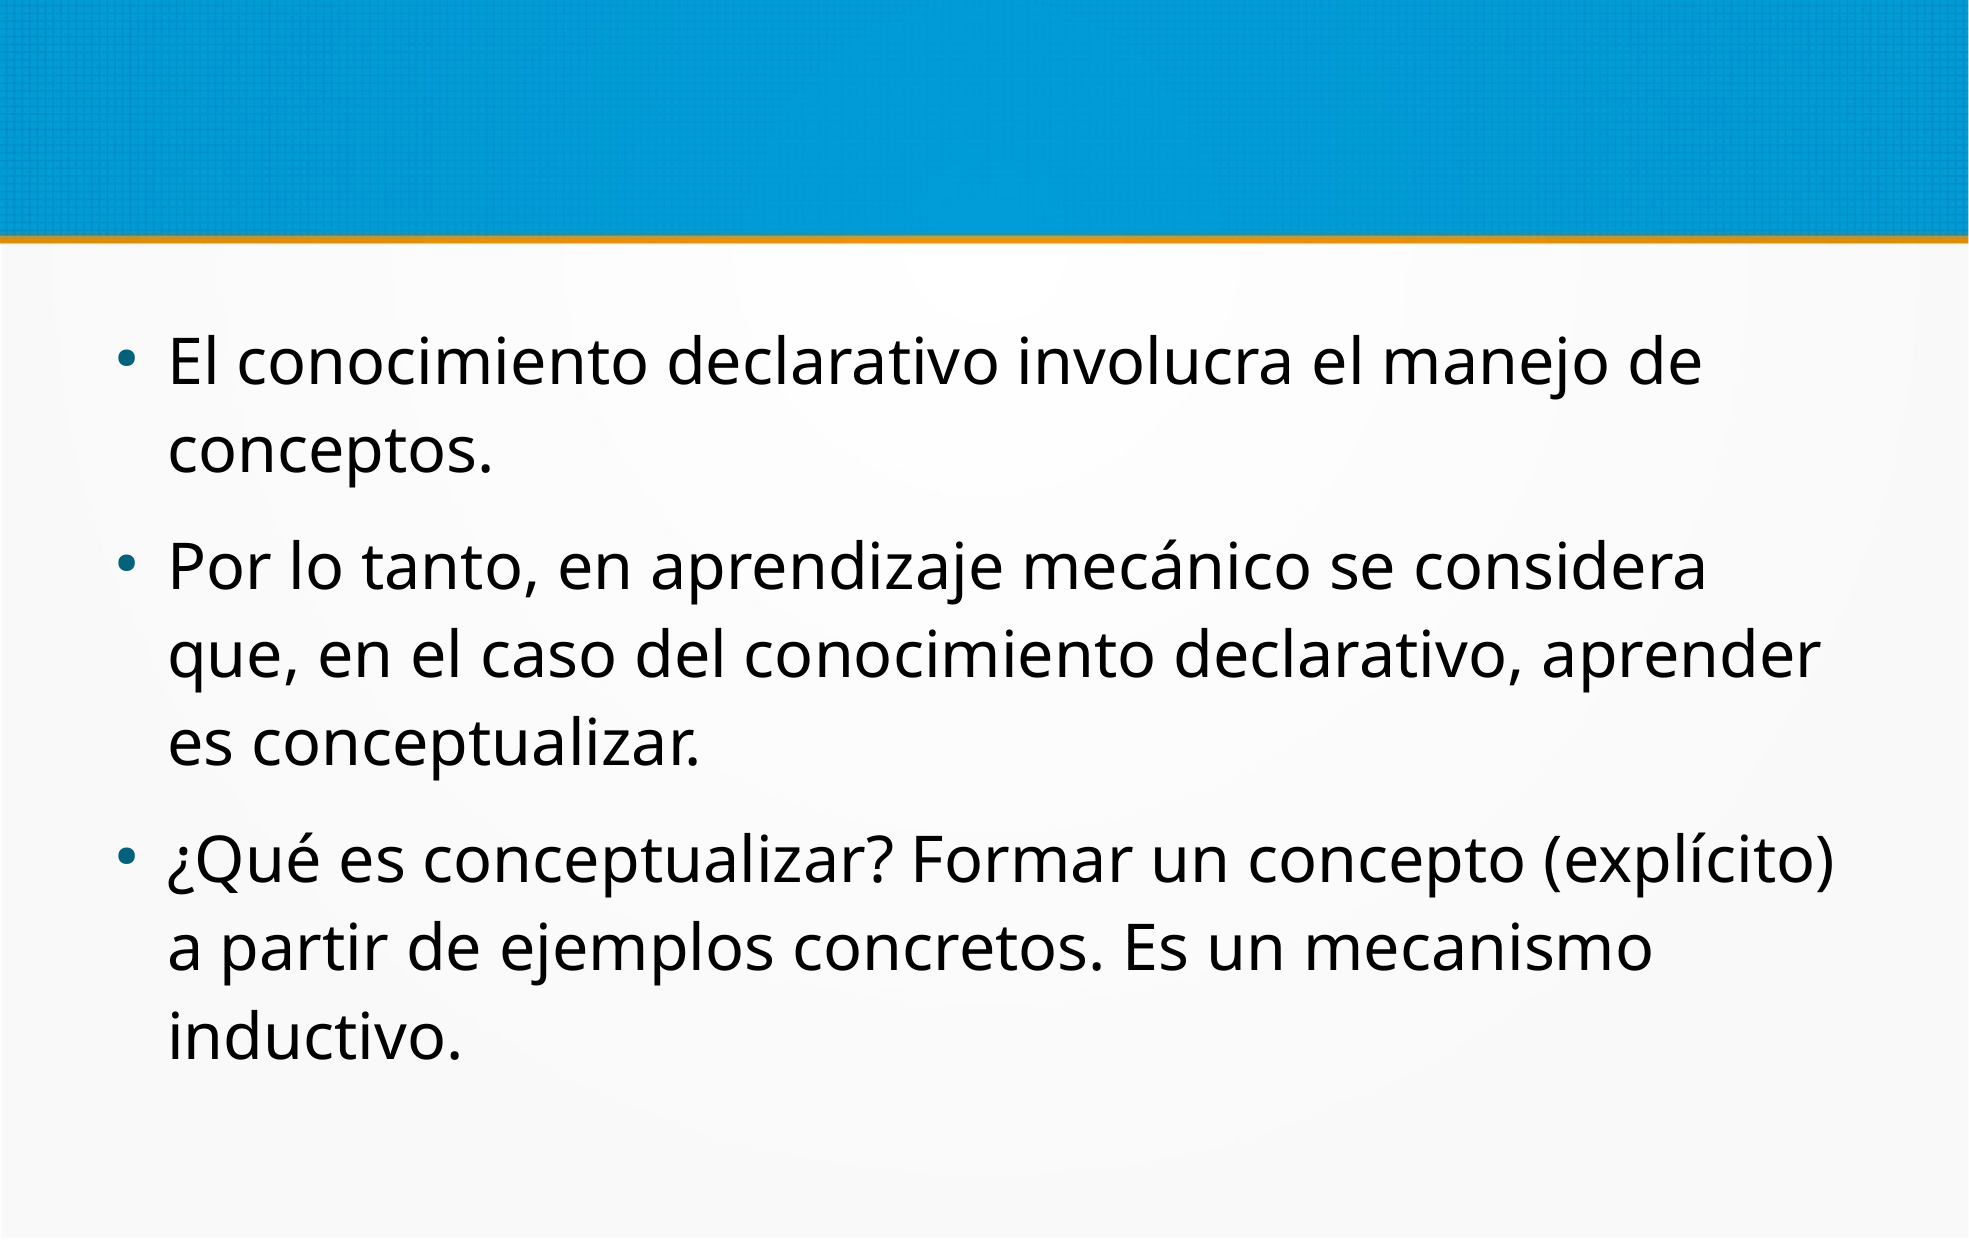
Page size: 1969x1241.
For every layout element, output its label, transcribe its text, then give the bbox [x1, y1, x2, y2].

list El conocimiento declarativo involucra el manejo de conceptos. Por lo tanto, en aprendizaje mecánico se considera que, en el caso del conocimiento declarativo, aprender es conceptualizar. ¿Qué es conceptualizar? Formar un concepto (explícito) a partir de ejemplos concretos. Es un mecanismo inductivo. [98, 315, 1861, 1081]
picture [0, 233, 1969, 1241]
